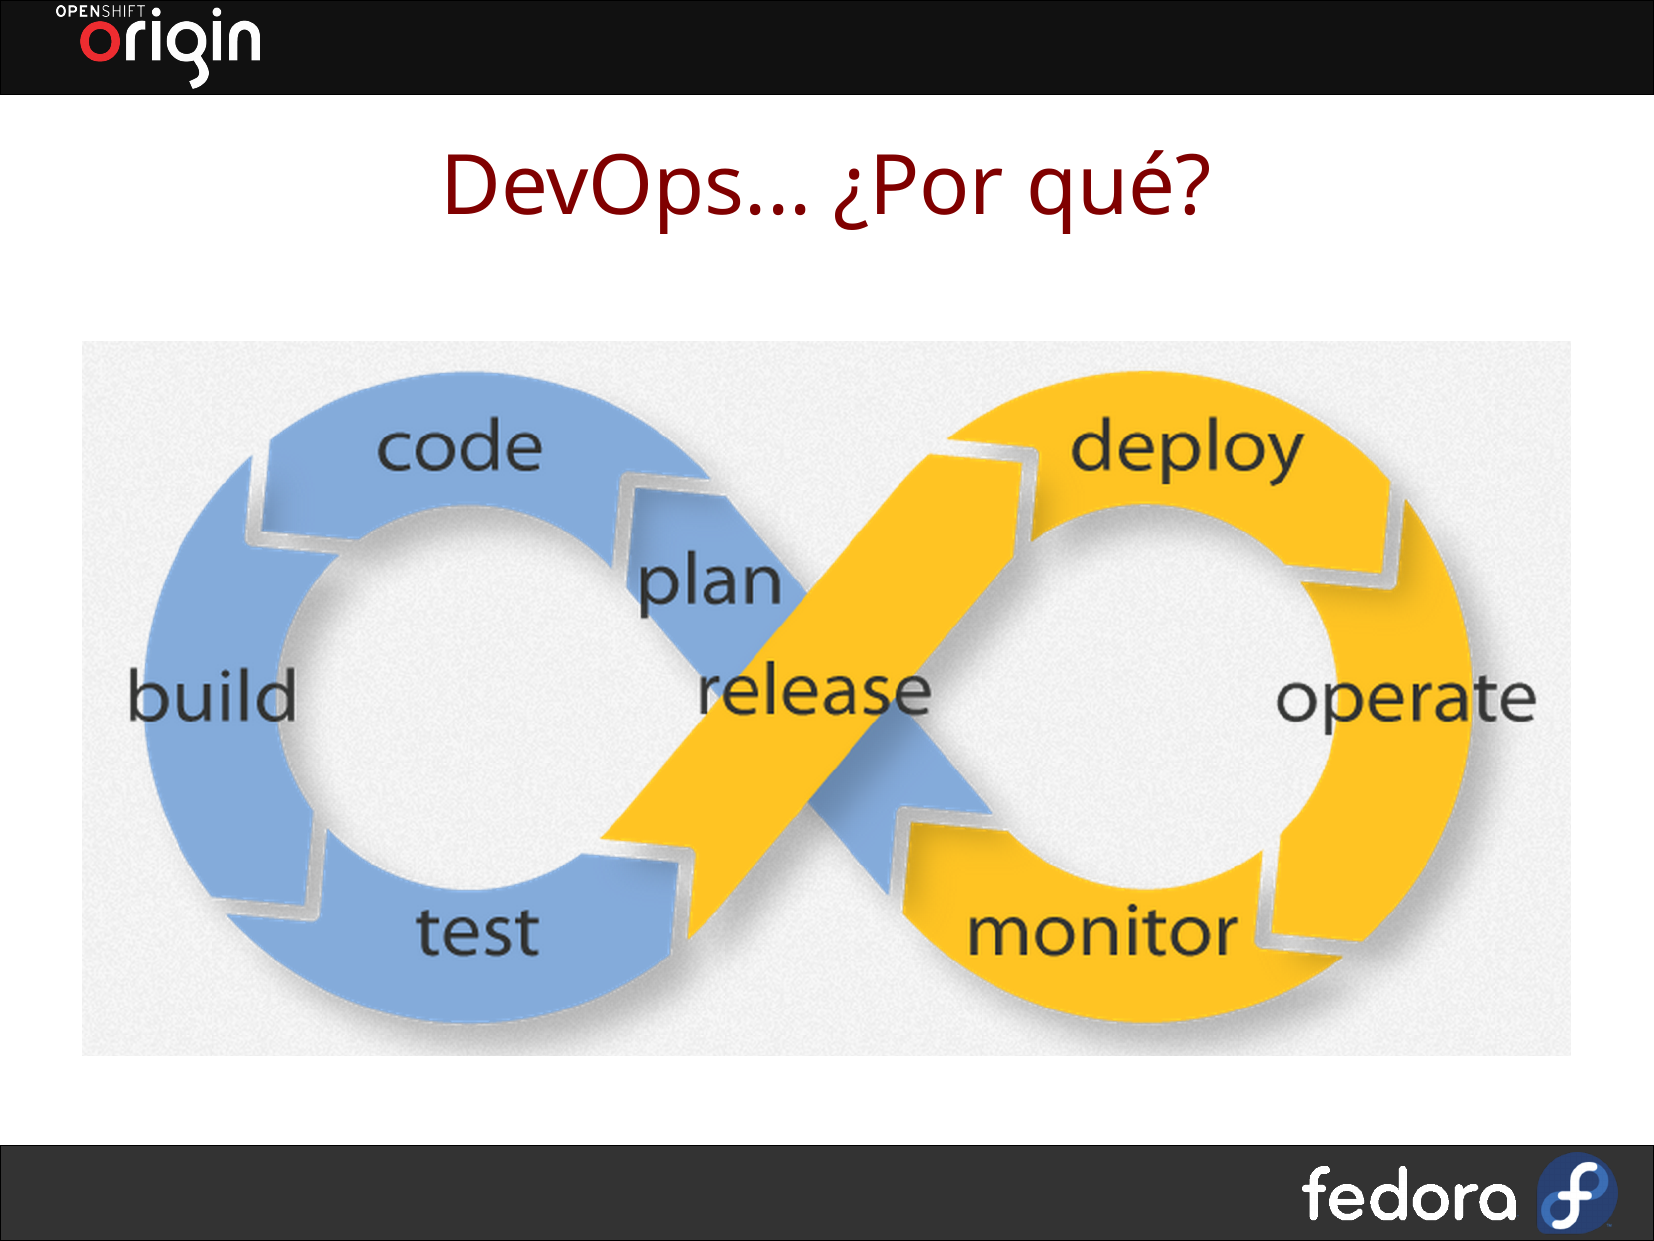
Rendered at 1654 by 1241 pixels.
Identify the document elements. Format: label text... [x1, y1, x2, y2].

title DevOps... ¿Por qué? [82, 78, 1571, 287]
picture [82, 289, 1571, 1108]
picture [56, 5, 260, 89]
picture [1299, 1151, 1619, 1235]
